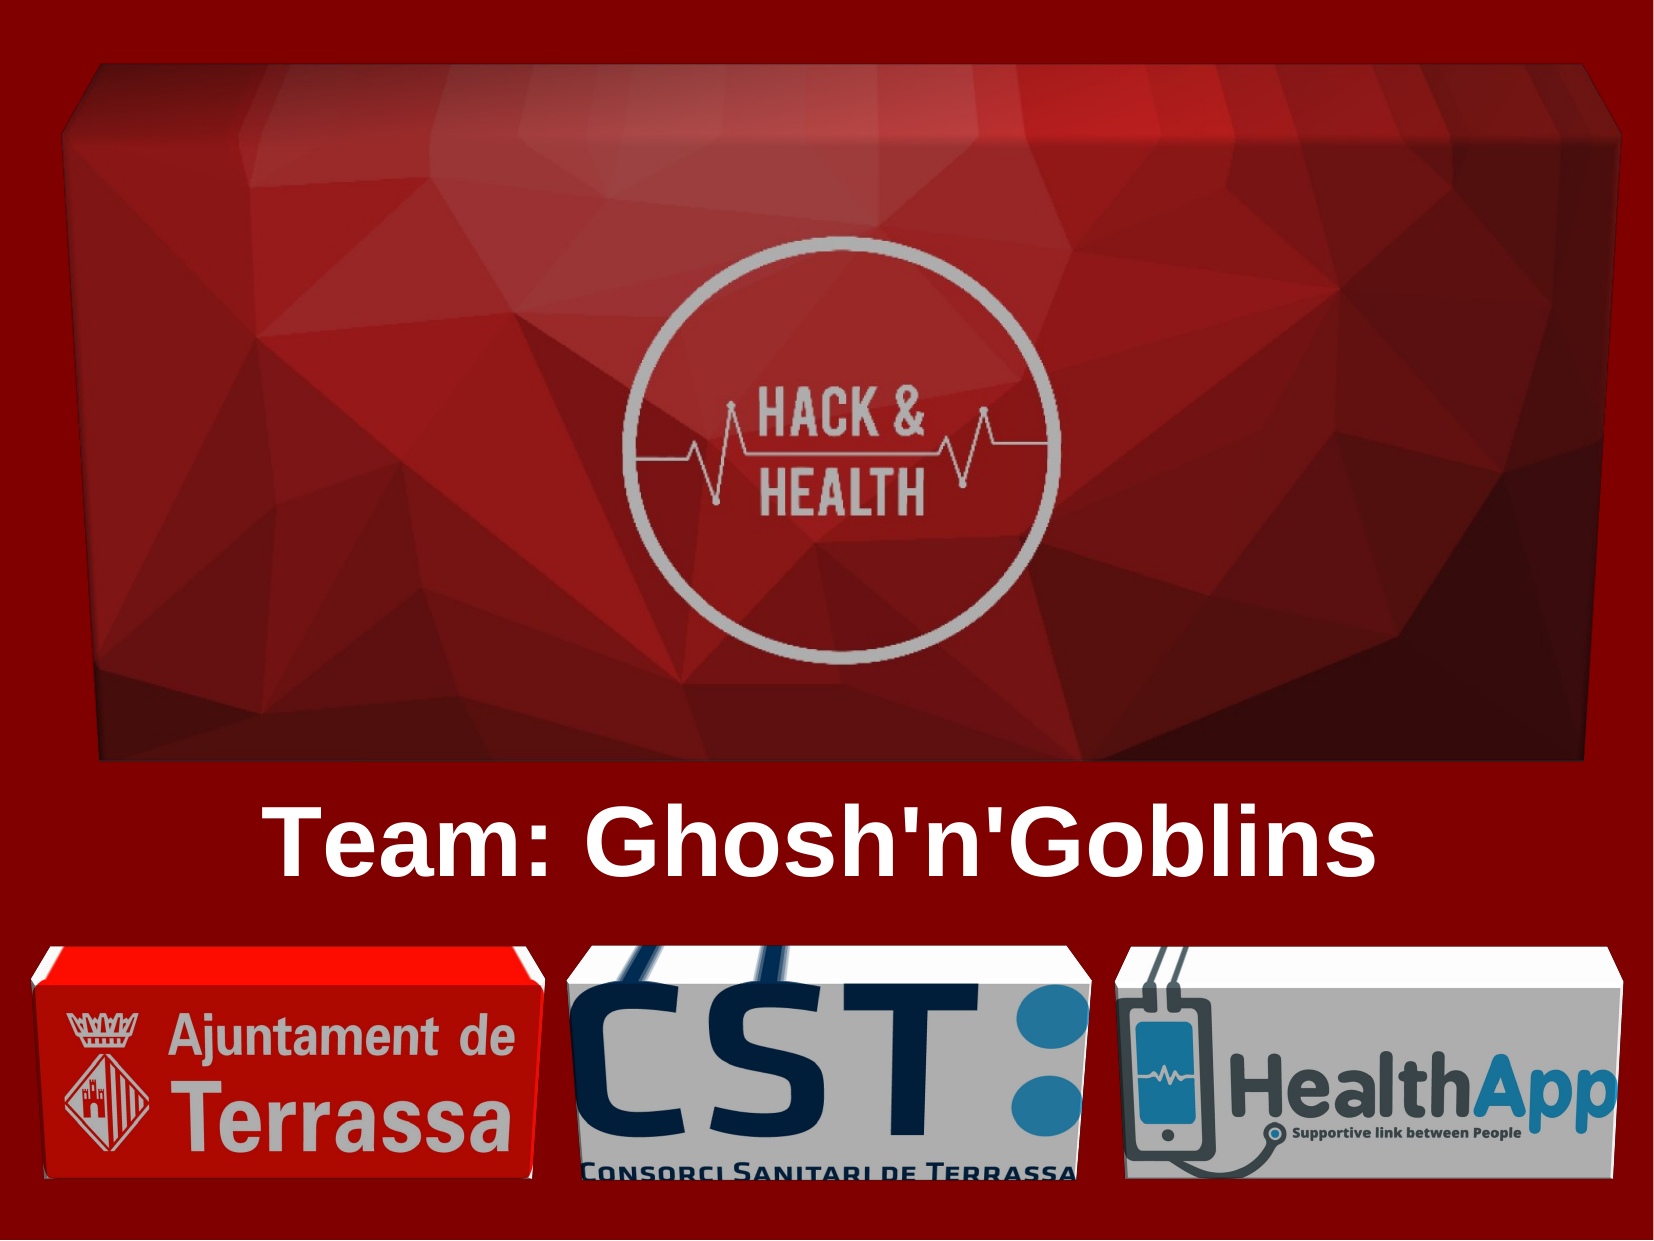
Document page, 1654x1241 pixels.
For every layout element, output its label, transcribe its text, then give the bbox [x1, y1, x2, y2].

picture [1115, 947, 1623, 1179]
picture [567, 946, 1091, 1180]
title Team: Ghosh'n'Goblins [76, 737, 1565, 945]
picture [31, 947, 545, 1178]
picture [63, 65, 1620, 761]
